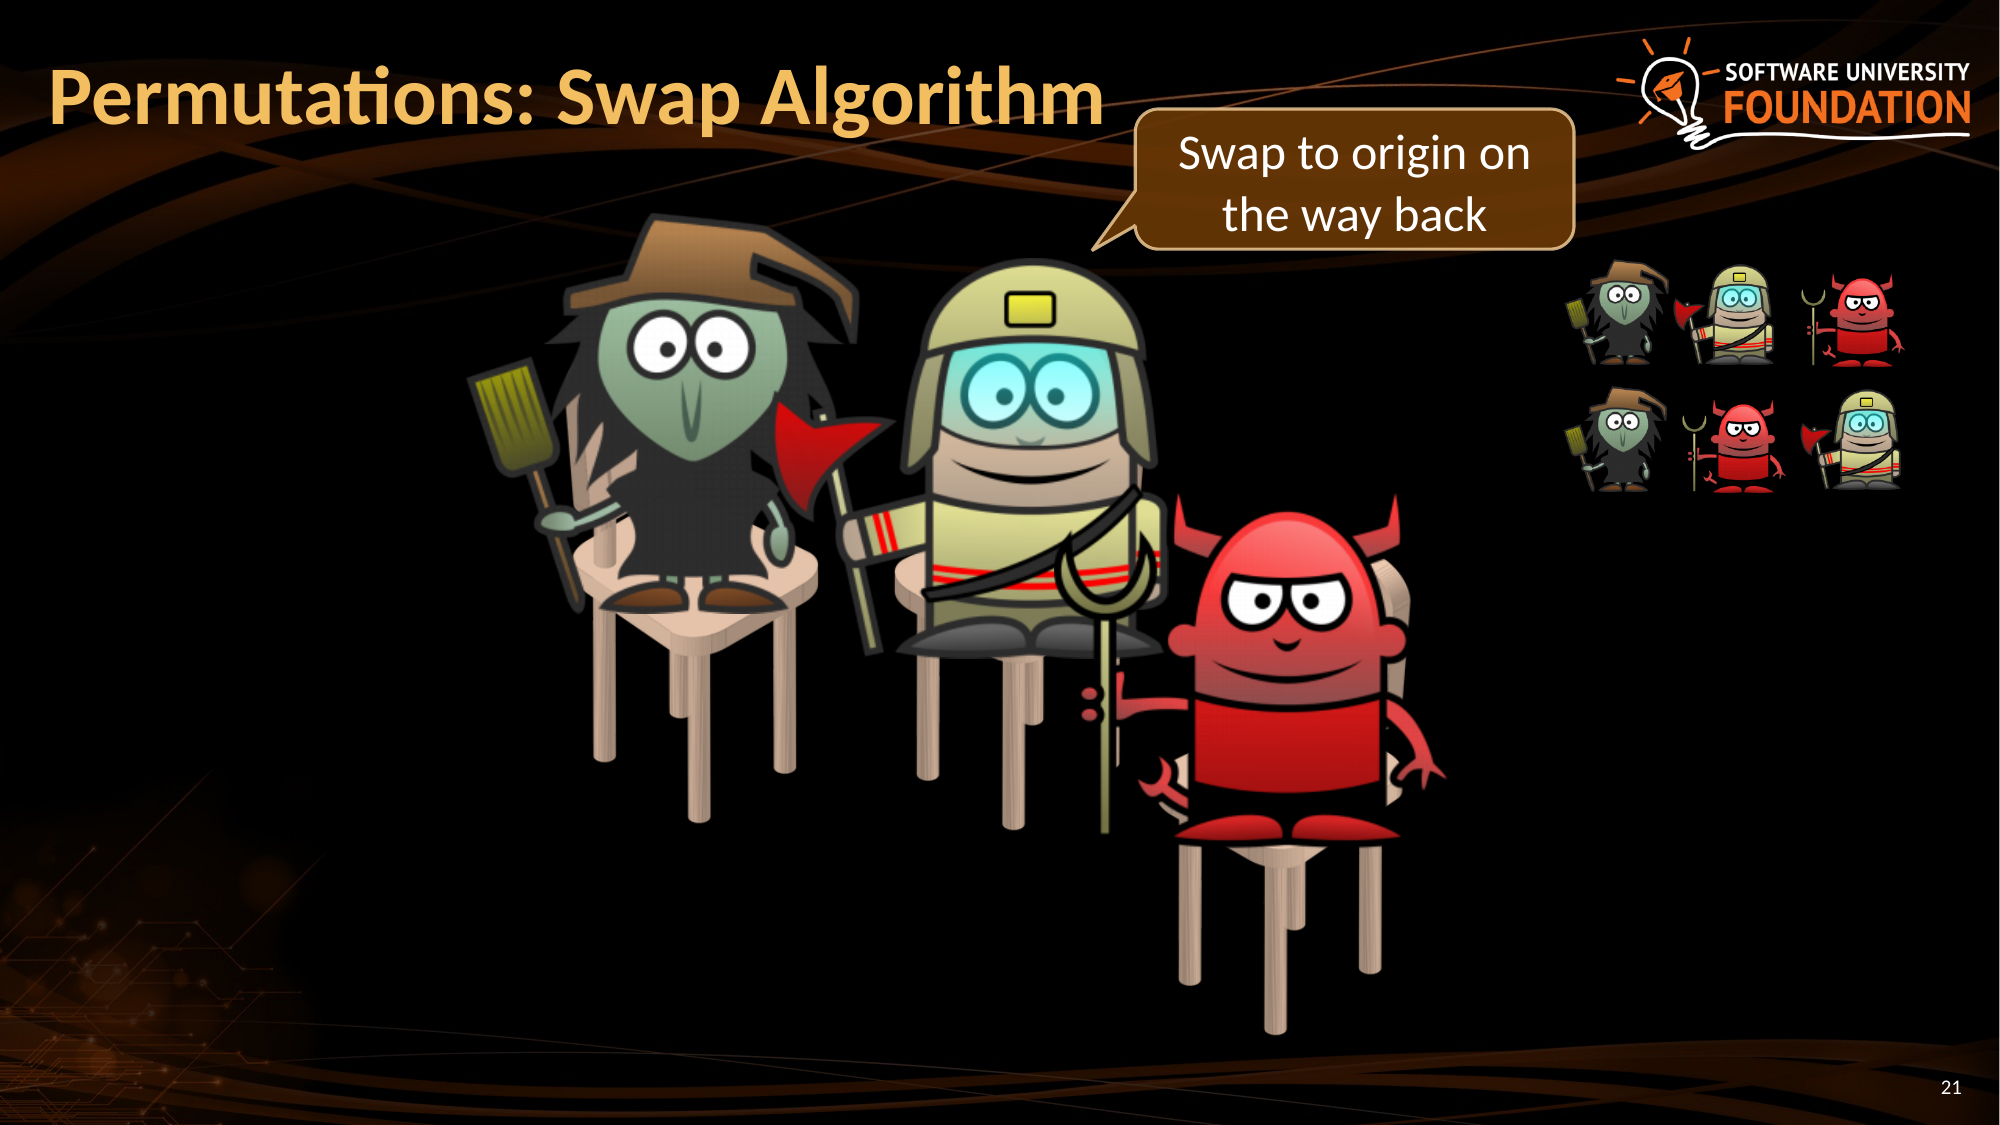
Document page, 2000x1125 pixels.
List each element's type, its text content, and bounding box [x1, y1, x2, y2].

slide_number <number> [1897, 1070, 1968, 1103]
picture [0, 0, 2000, 1125]
text_box Swap to origin on the way back [1091, 108, 1575, 251]
title Permutations: Swap Algorithm [30, 6, 1602, 189]
